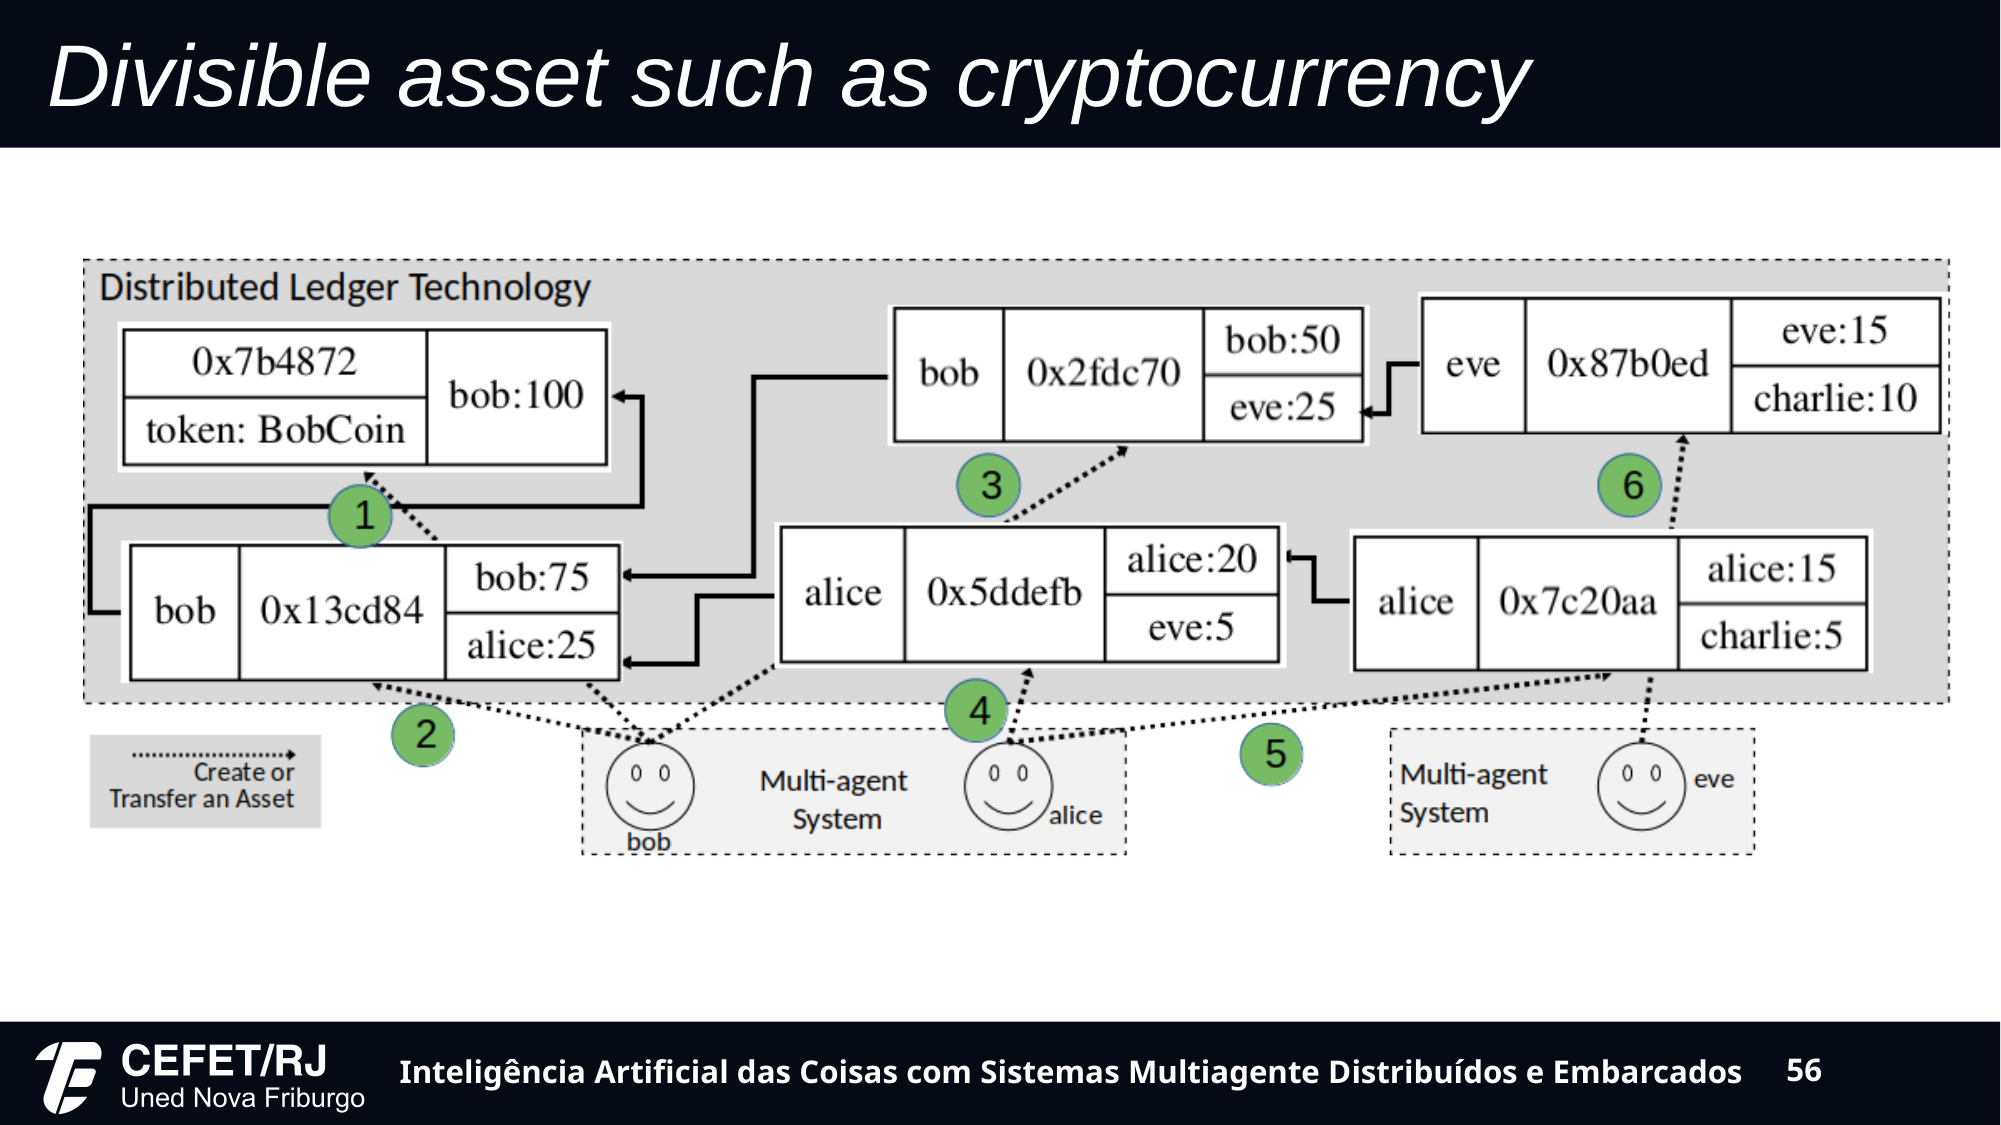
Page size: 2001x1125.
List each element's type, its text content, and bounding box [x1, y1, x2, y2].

text_box Divisible asset such as cryptocurrency [32, 23, 2000, 237]
picture [0, 1001, 398, 1125]
picture [83, 254, 1952, 874]
